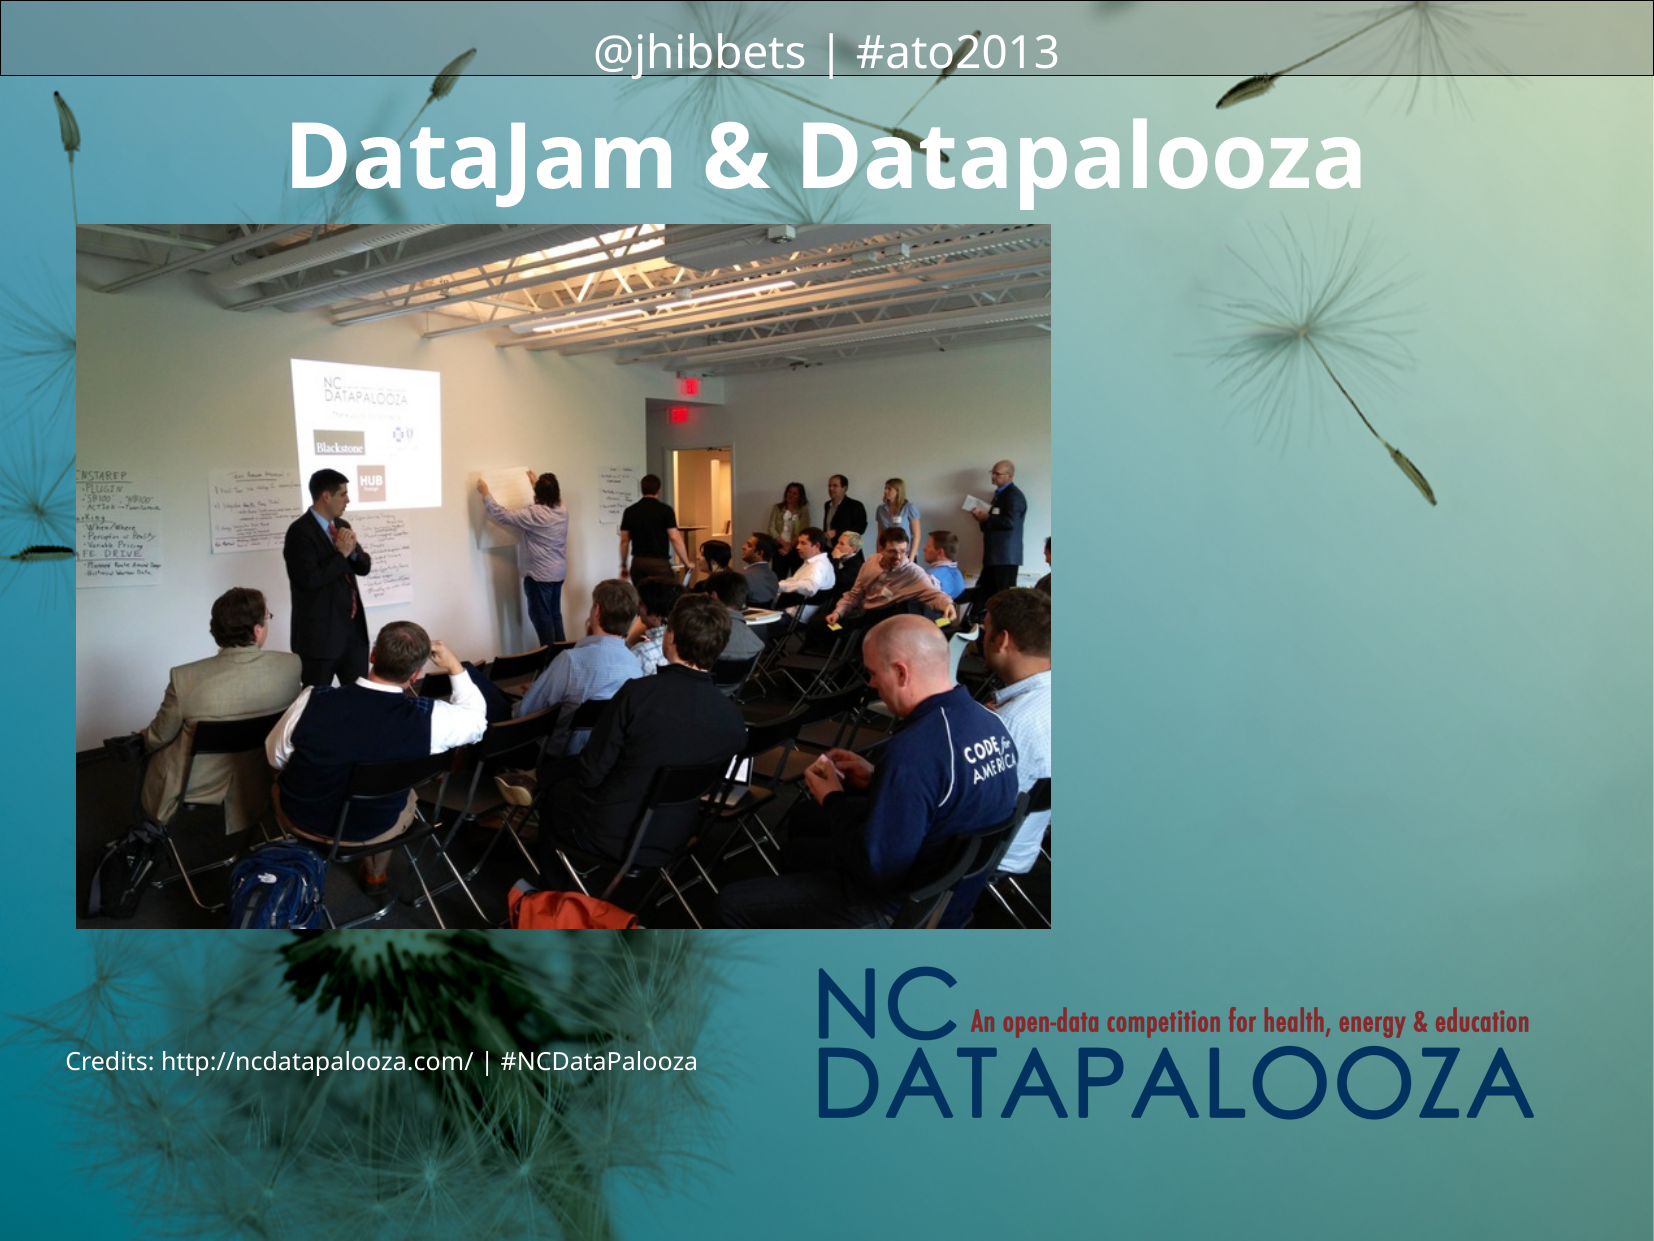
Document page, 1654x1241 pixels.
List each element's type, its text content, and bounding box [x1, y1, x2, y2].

picture [0, 76, 1654, 1241]
title DataJam & Datapalooza [82, 49, 1571, 257]
text_box Credits: http://ncdatapalooza.com/ | #NCDataPalooza [50, 1037, 808, 1087]
